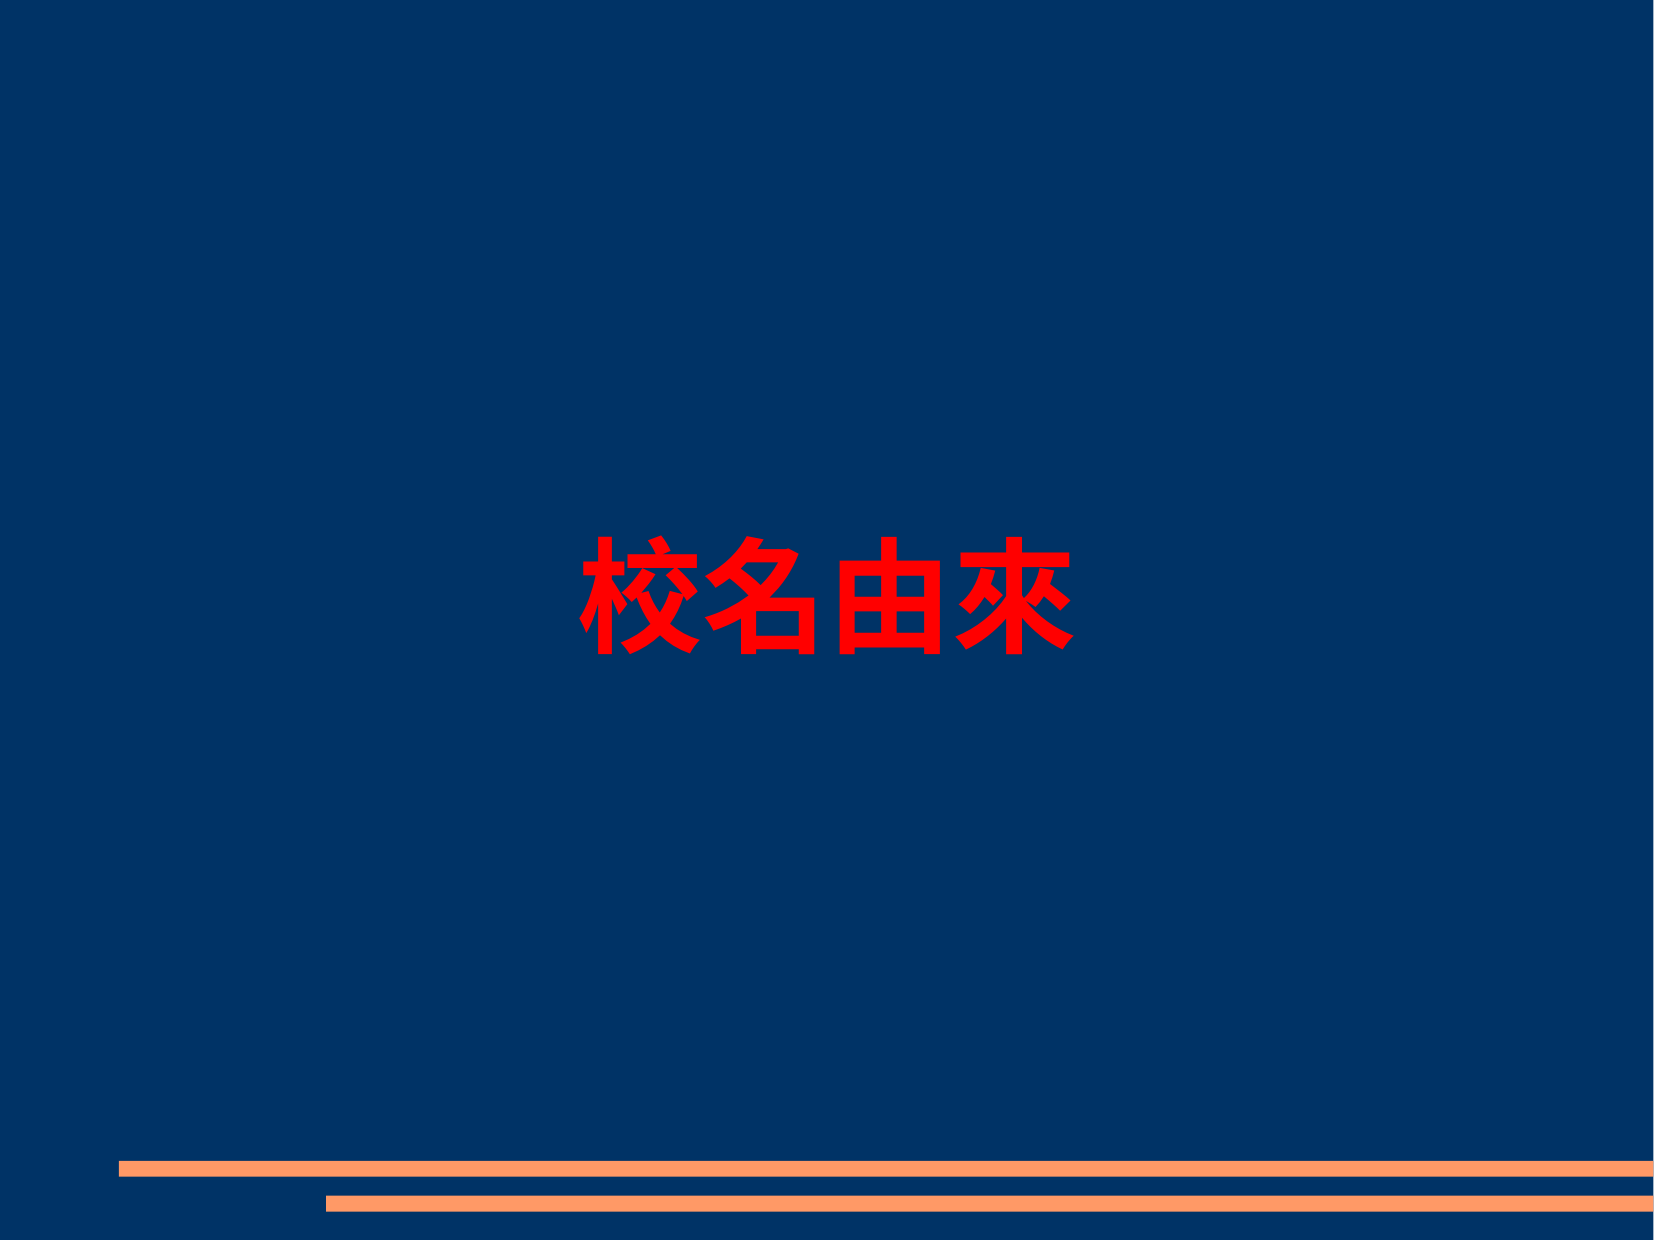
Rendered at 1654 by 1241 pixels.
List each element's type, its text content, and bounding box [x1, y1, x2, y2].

subtitle 校名由來 [121, 46, 1534, 1132]
